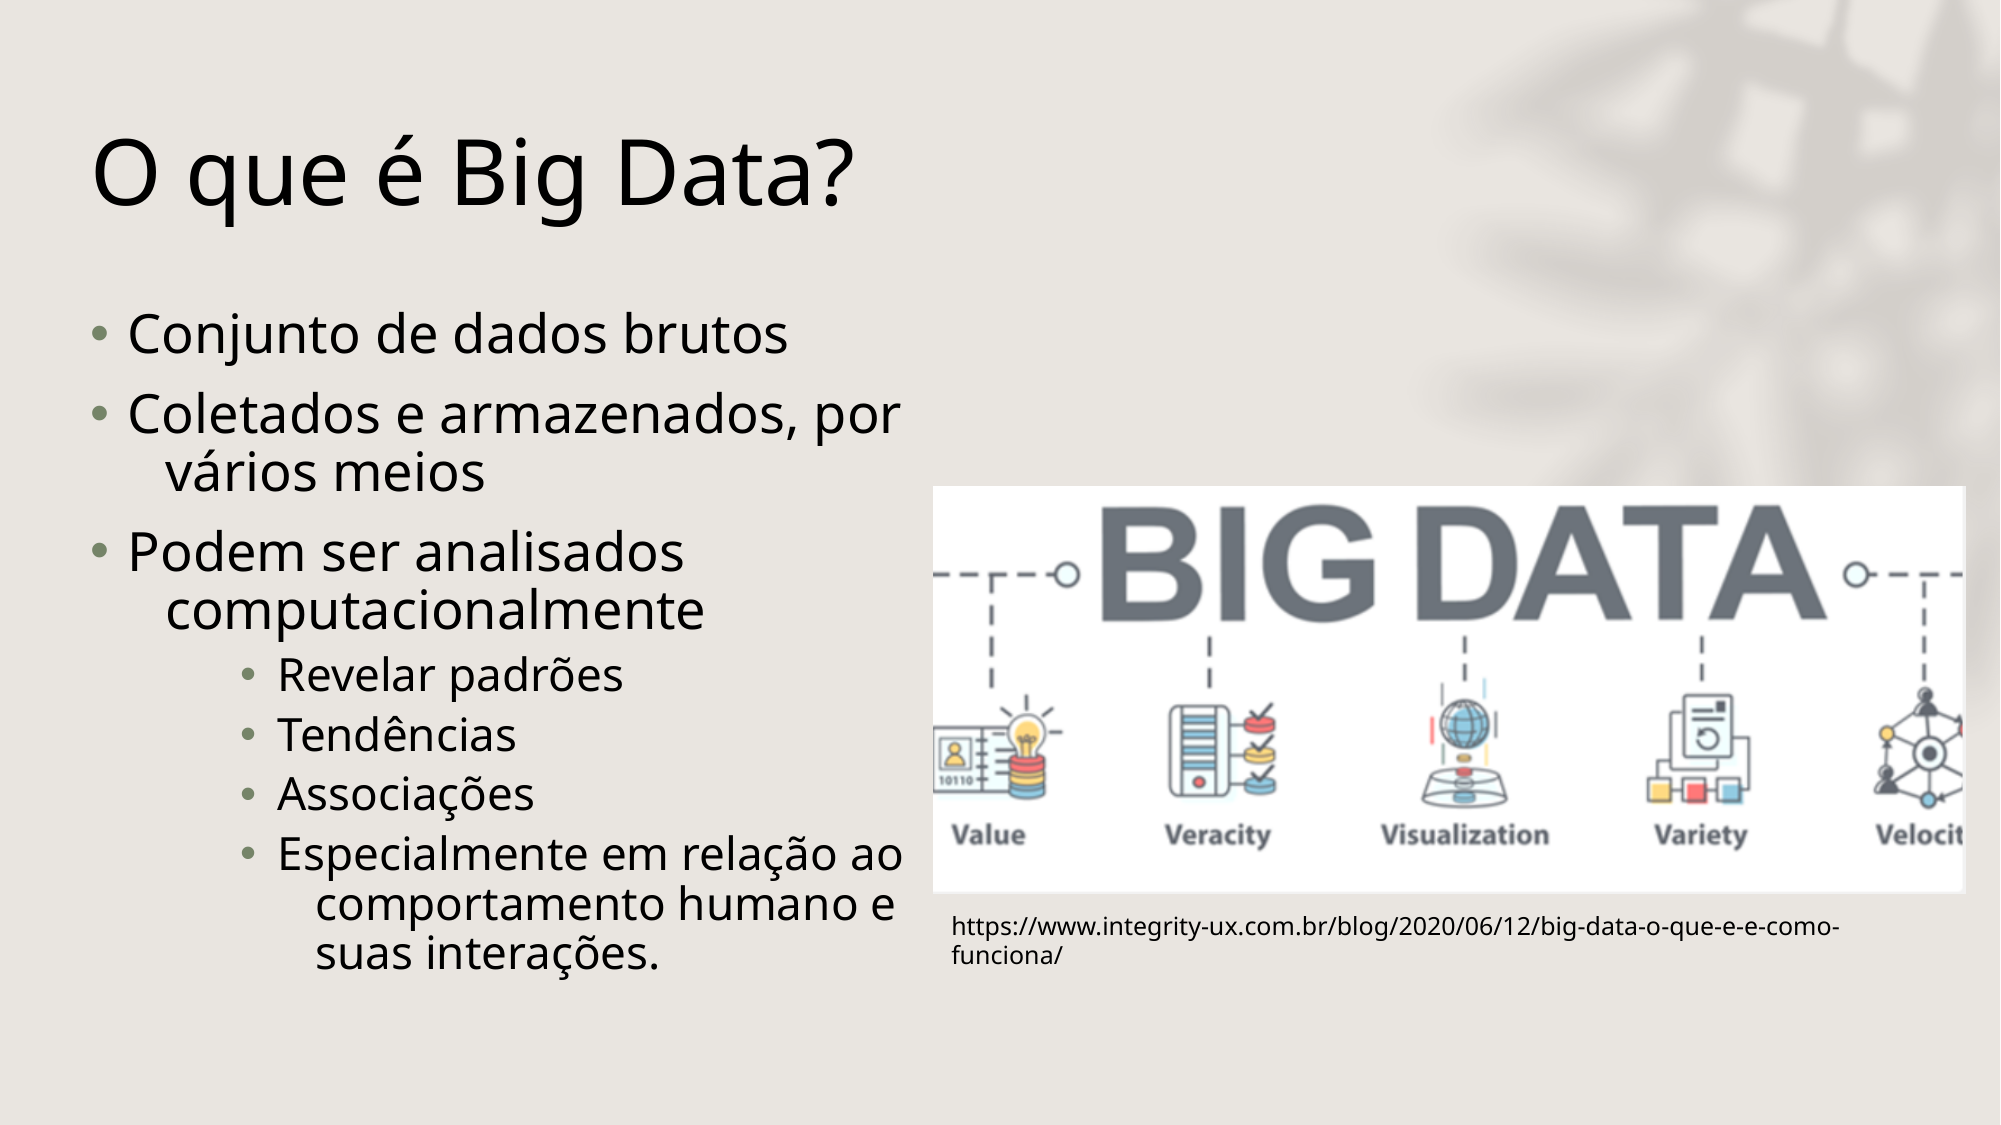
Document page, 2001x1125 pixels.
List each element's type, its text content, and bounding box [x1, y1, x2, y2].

picture [933, 487, 1966, 894]
title O que é Big Data? [75, 60, 1863, 278]
list Conjunto de dados brutos Coletados e armazenados, por vários meios Podem ser analisados computacionalmente Revelar padrões Tendências Associações Especialmente em relação ao comportamento humano e suas interações. [75, 299, 988, 1014]
text_box https://www.integrity-ux.com.br/blog/2020/06/12/big-data-o-que-e-e-como-funciona/ [936, 902, 1962, 977]
